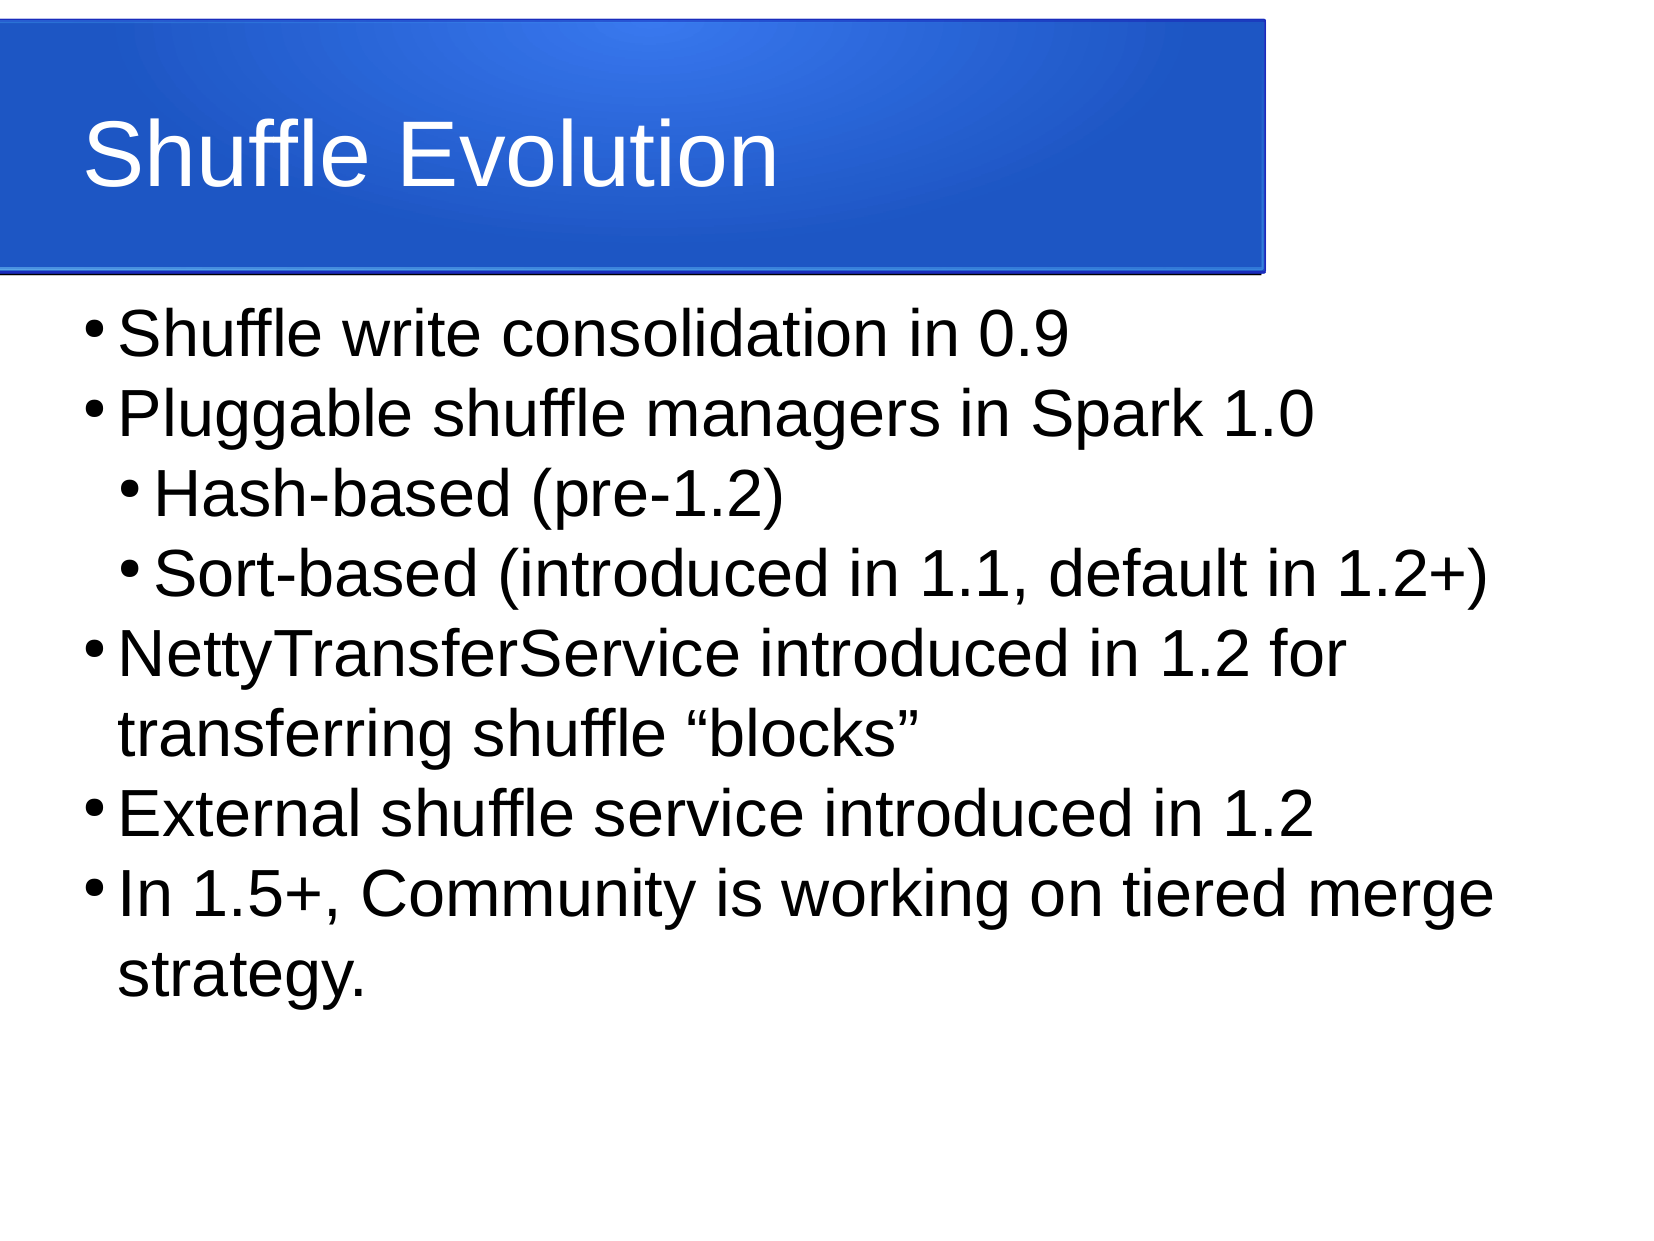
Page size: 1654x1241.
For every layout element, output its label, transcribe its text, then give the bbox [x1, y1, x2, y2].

text_box Shuffle Evolution [82, 47, 1234, 252]
text_box Shuffle write consolidation in 0.9 Pluggable shuffle managers in Spark 1.0 Hash-based (pre-1.2) Sort-based (introduced in 1.1, default in 1.2+) NettyTransferService introduced in 1.2 for transferring shuffle “blocks” External shuffle service introduced in 1.2 In 1.5+, Community is working on tiered merge strategy. [82, 290, 1571, 1010]
picture [0, 17, 1269, 282]
